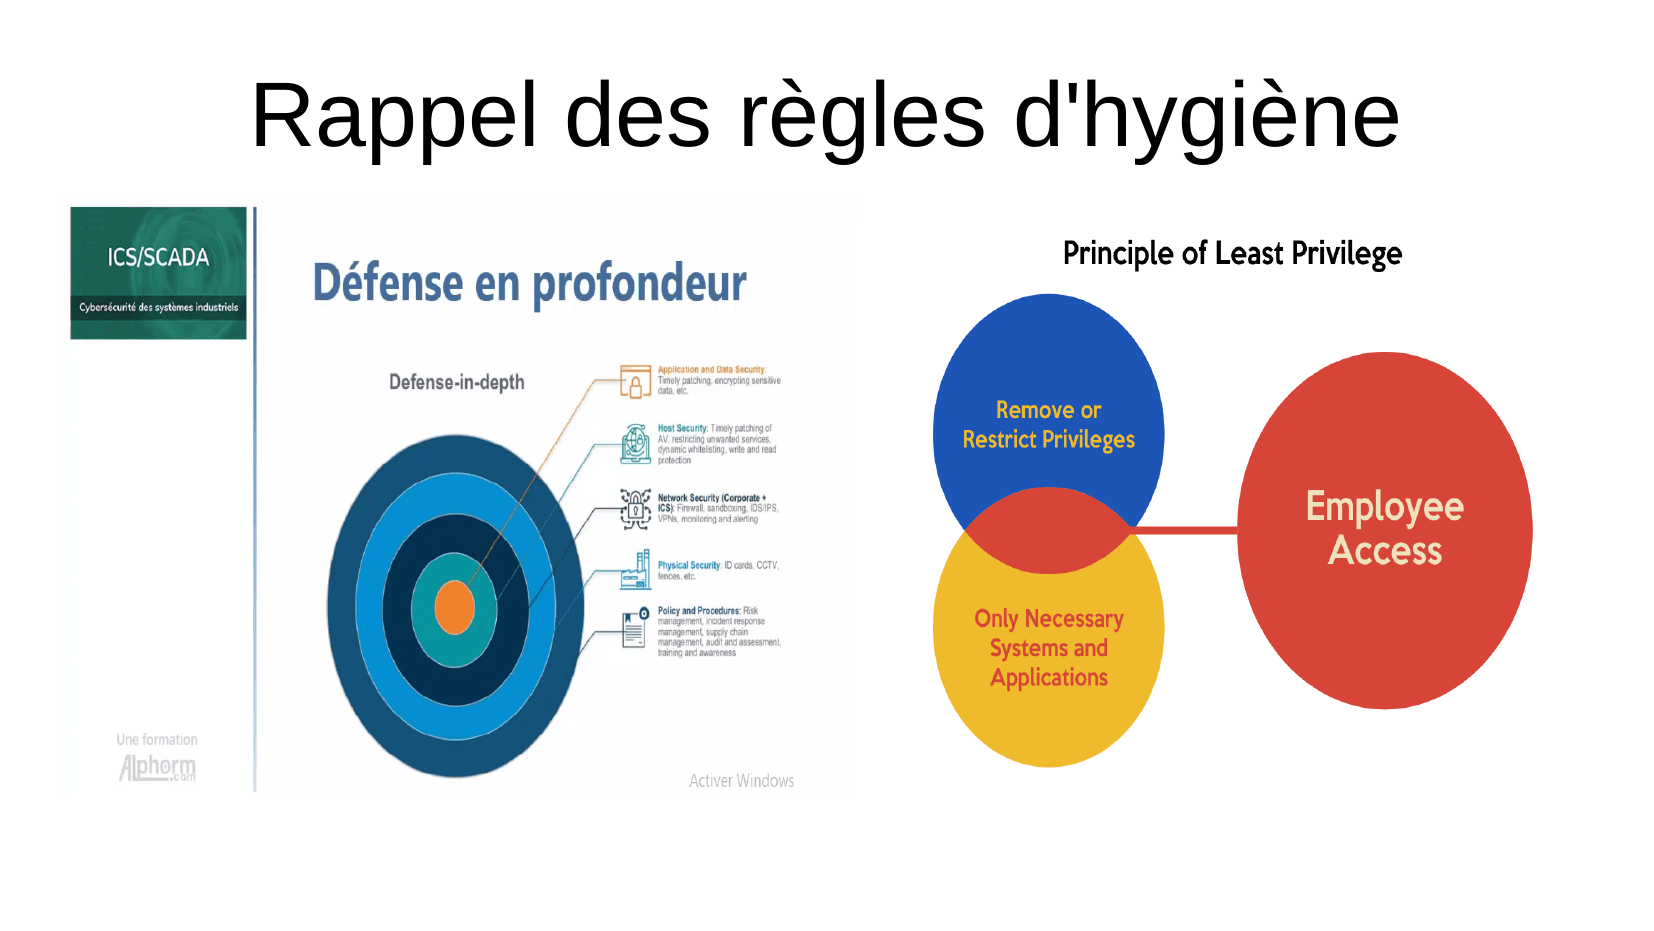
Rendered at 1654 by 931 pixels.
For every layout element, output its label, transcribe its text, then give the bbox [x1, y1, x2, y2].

title Rappel des règles d'hygiène [82, 37, 1571, 193]
picture [62, 192, 1613, 795]
